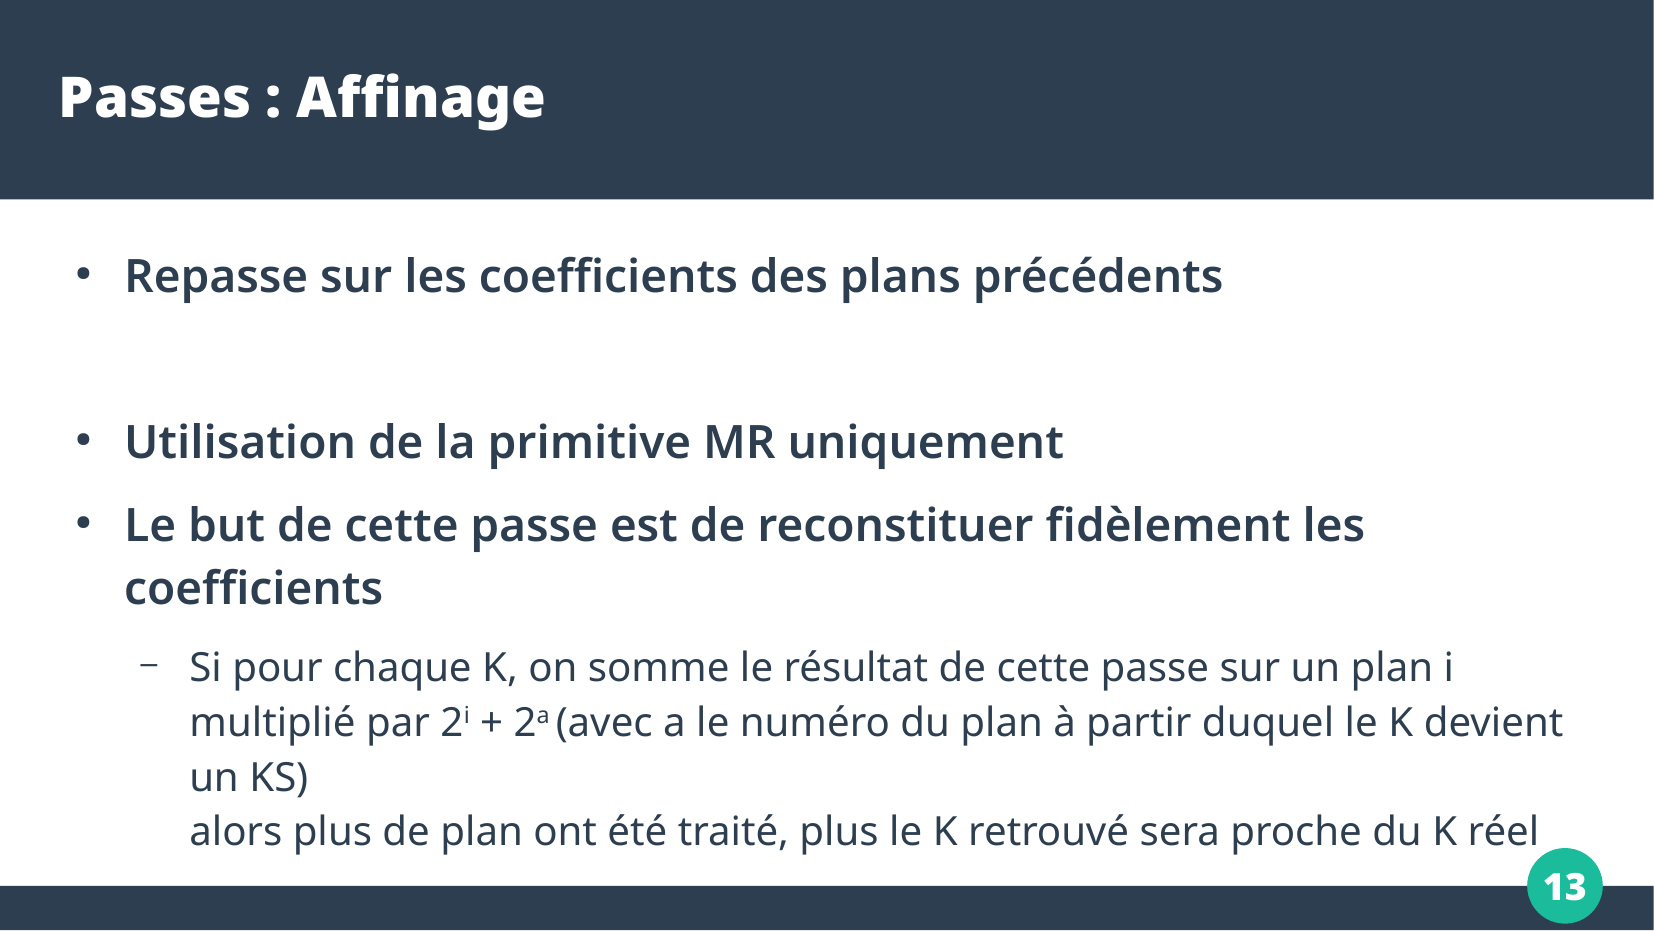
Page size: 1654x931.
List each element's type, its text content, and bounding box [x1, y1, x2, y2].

title Passes : Affinage [59, 37, 1595, 155]
list Repasse sur les coefficients des plans précédents Utilisation de la primitive MR uniquement Le but de cette passe est de reconstituer fidèlement les coefficients Si pour chaque K, on somme le résultat de cette passe sur un plan i multiplié par 2i + 2a (avec a le numéro du plan à partir duquel le K devient un KS) alors plus de plan ont été traité, plus le K retrouvé sera proche du K réel [59, 243, 1595, 864]
